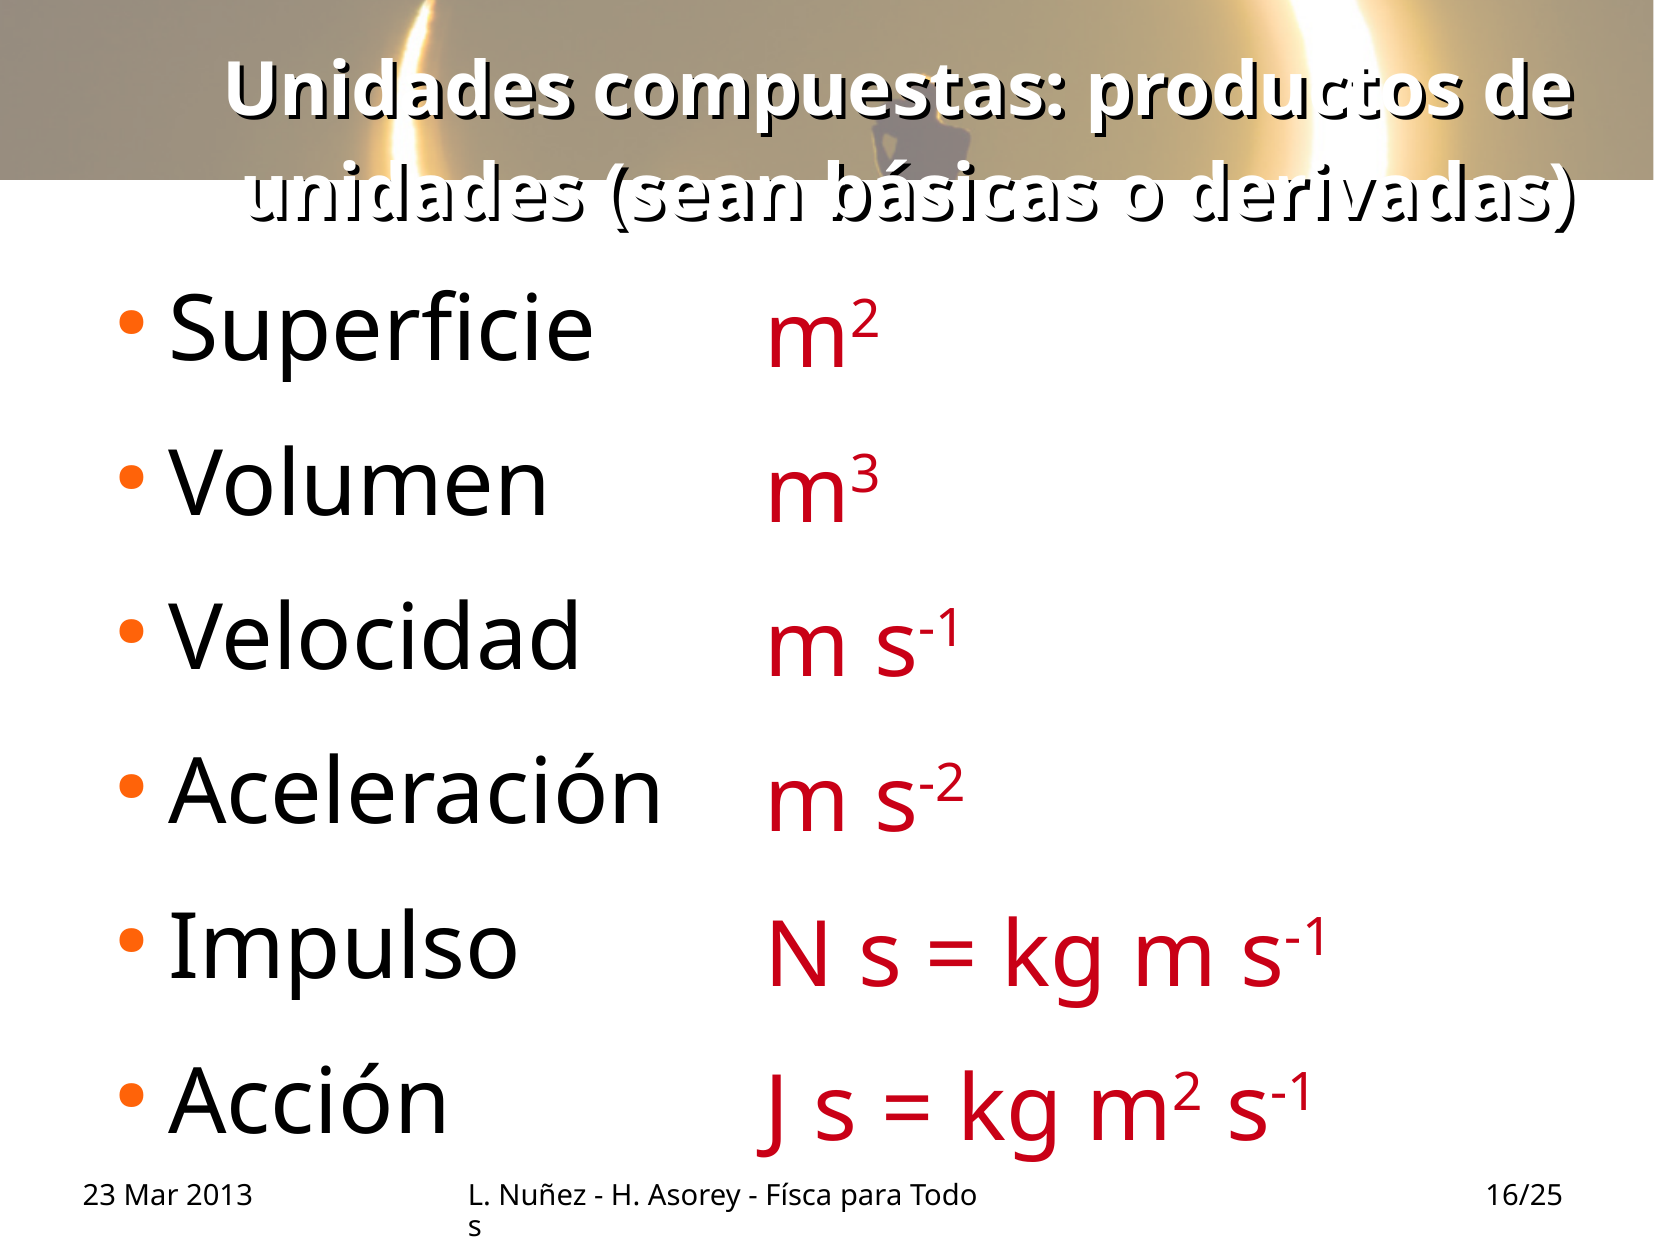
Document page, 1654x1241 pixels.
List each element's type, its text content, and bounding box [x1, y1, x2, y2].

text_box Superficie Volumen Velocidad Aceleración Impulso Acción [82, 255, 1571, 1141]
title Unidades compuestas: productos de unidades (sean básicas o derivadas) [86, 49, 1576, 226]
text_box m2 m3 m s-1 m s-2 N s = kg m s-1 J s = kg m2 s-1 [750, 262, 1613, 1156]
picture [0, 0, 1654, 180]
